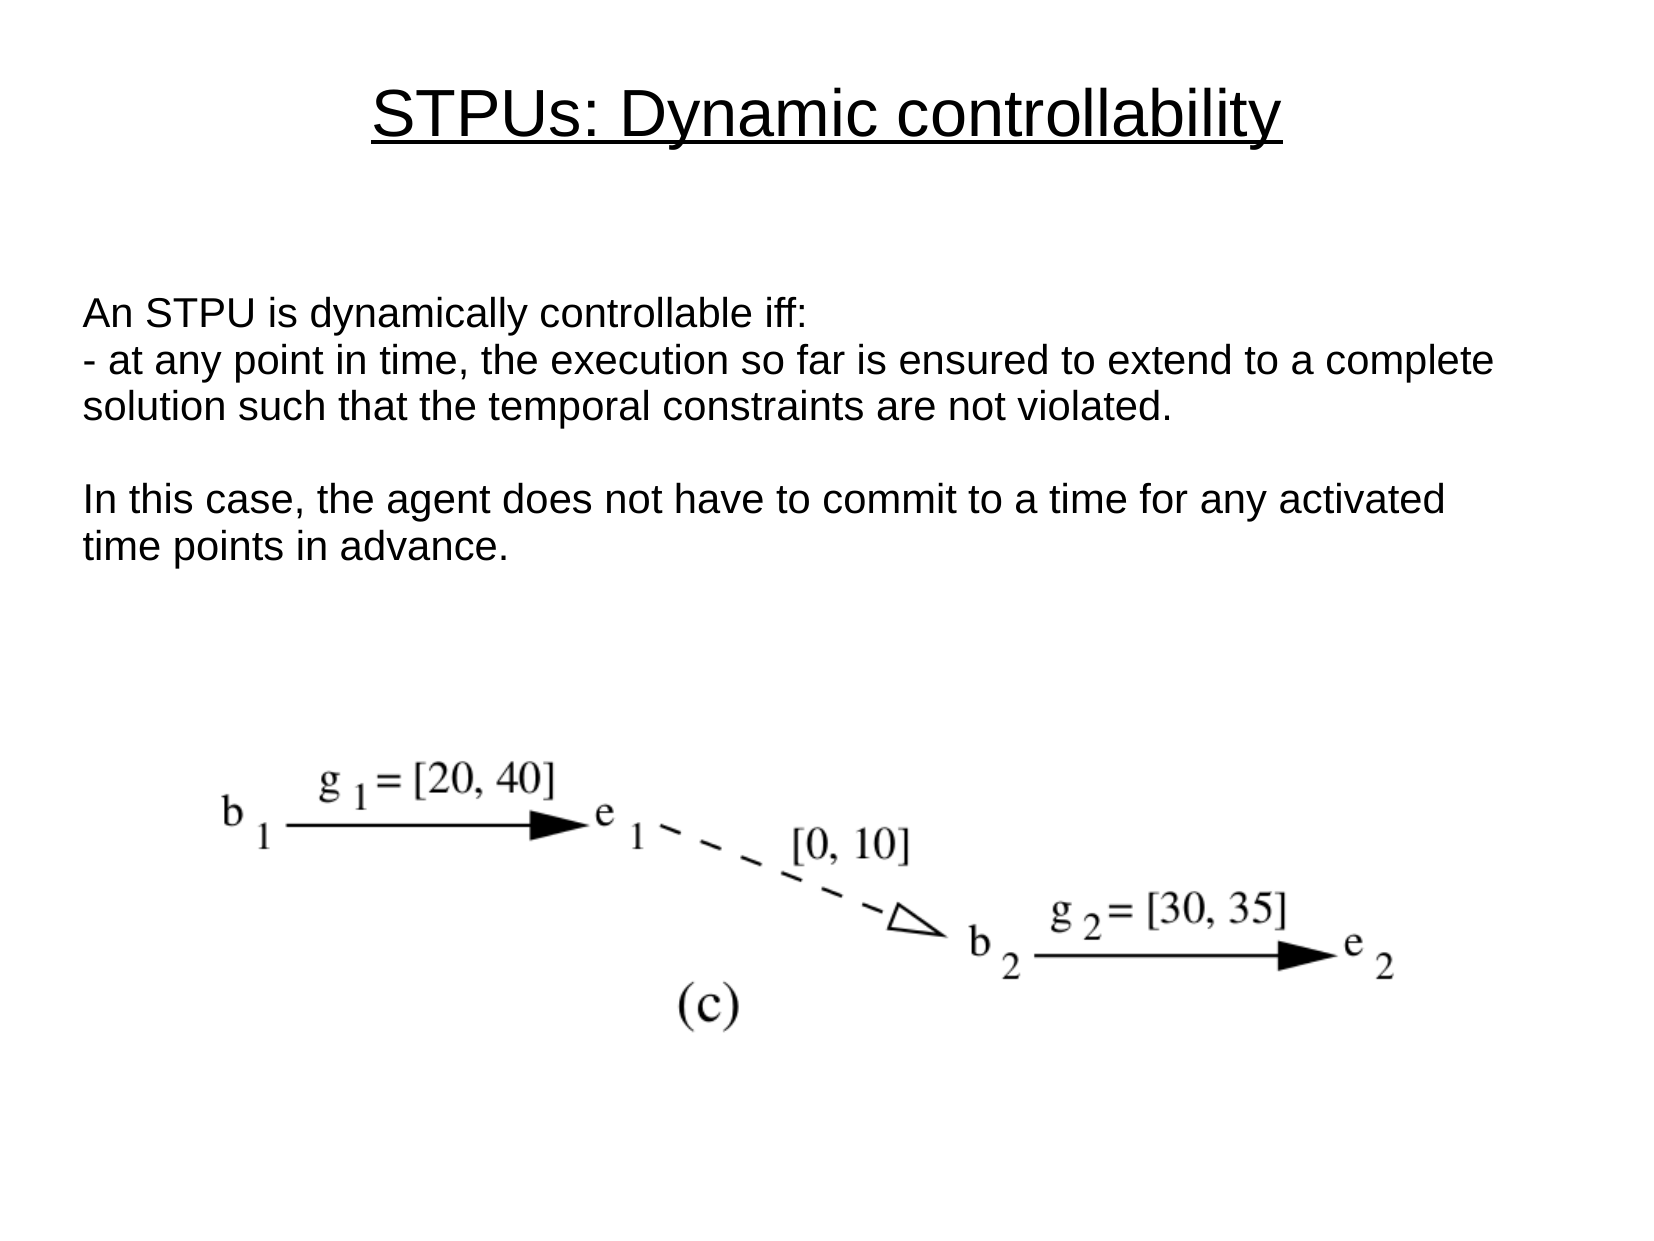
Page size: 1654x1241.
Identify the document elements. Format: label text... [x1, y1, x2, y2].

picture [159, 691, 1405, 1045]
subtitle An STPU is dynamically controllable iff: - at any point in time, the execution so far is ensured to extend to a complete solution such that the temporal constraints are not violated. In this case, the agent does not have to commit to a time for any activated time points in advance. [82, 290, 1536, 573]
title STPUs: Dynamic controllability [82, 49, 1571, 178]
